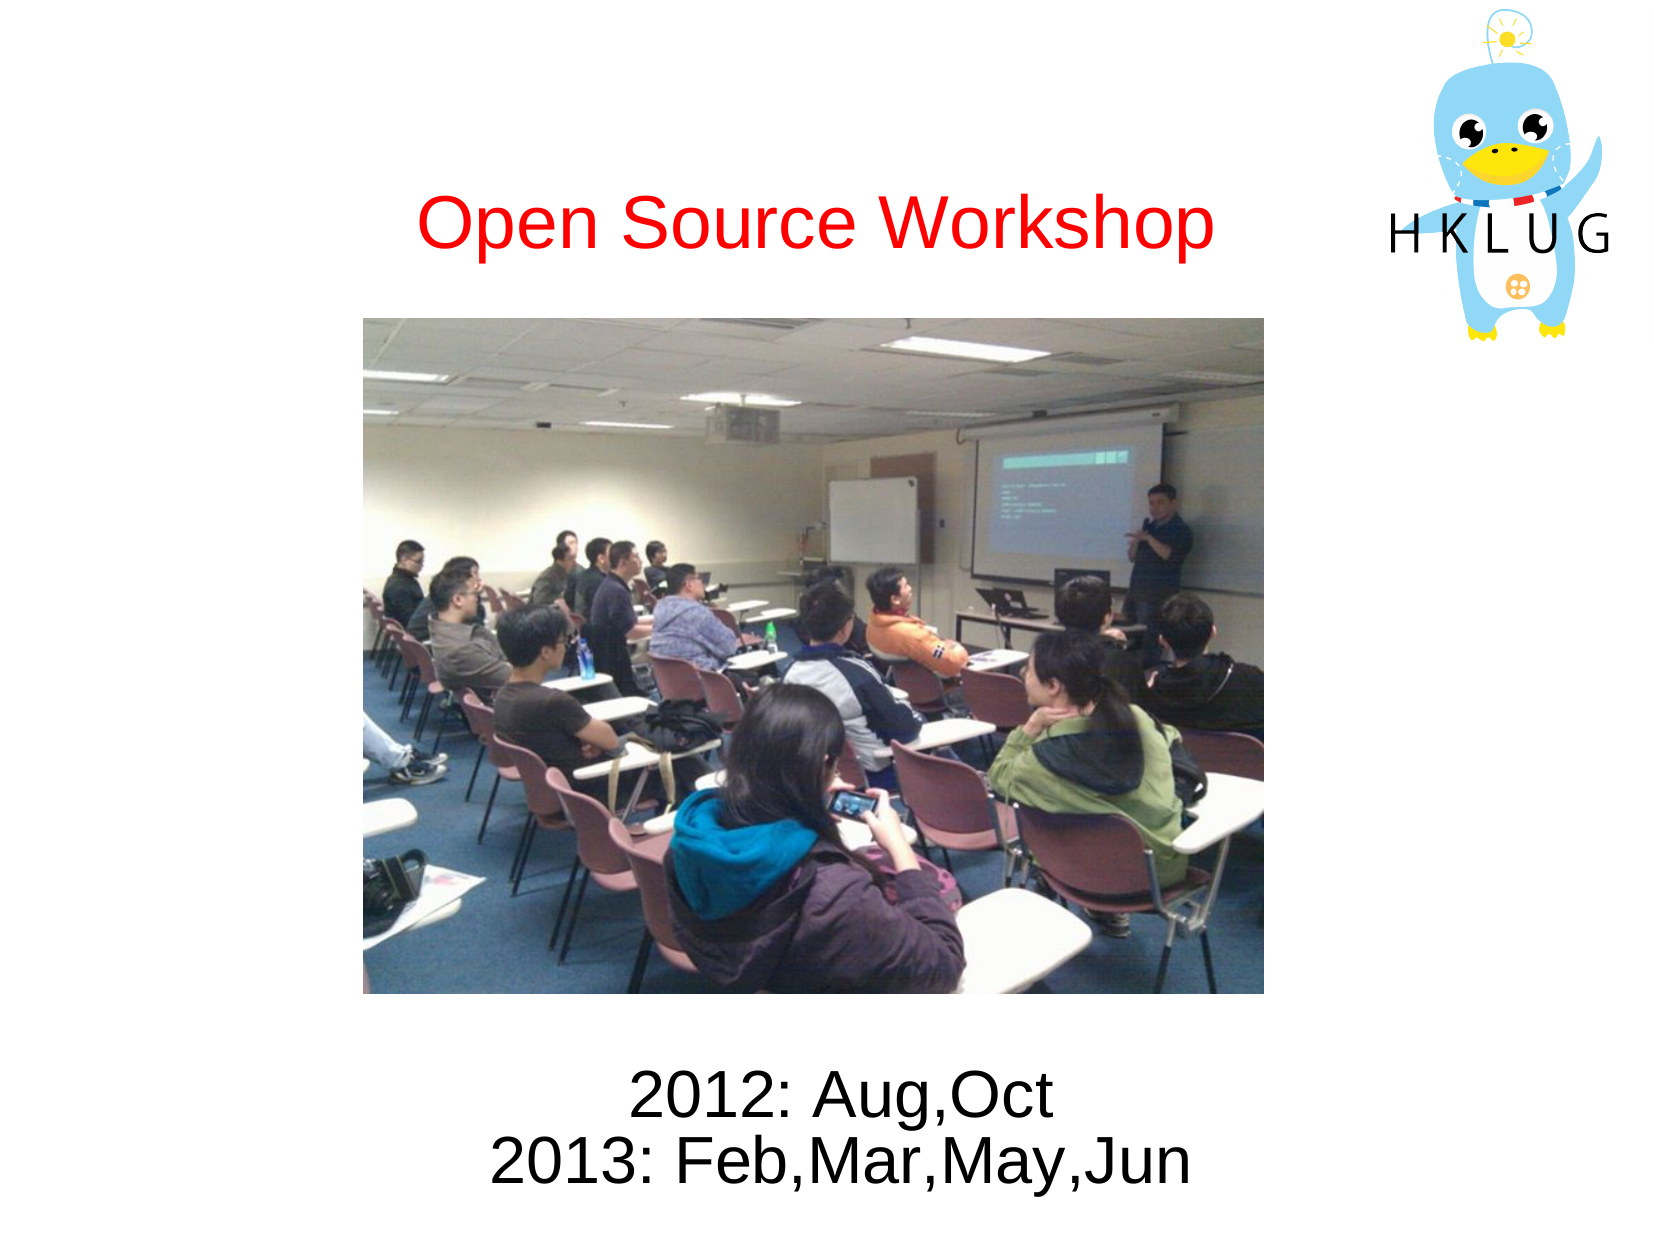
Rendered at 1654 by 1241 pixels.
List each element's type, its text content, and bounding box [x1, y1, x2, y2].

picture [1370, 0, 1651, 355]
text_box Open Source Workshop [68, 129, 1565, 308]
picture [363, 318, 1264, 994]
text_box 2012: Aug,Oct 2013: Feb,Mar,May,Jun [107, 1057, 1575, 1205]
